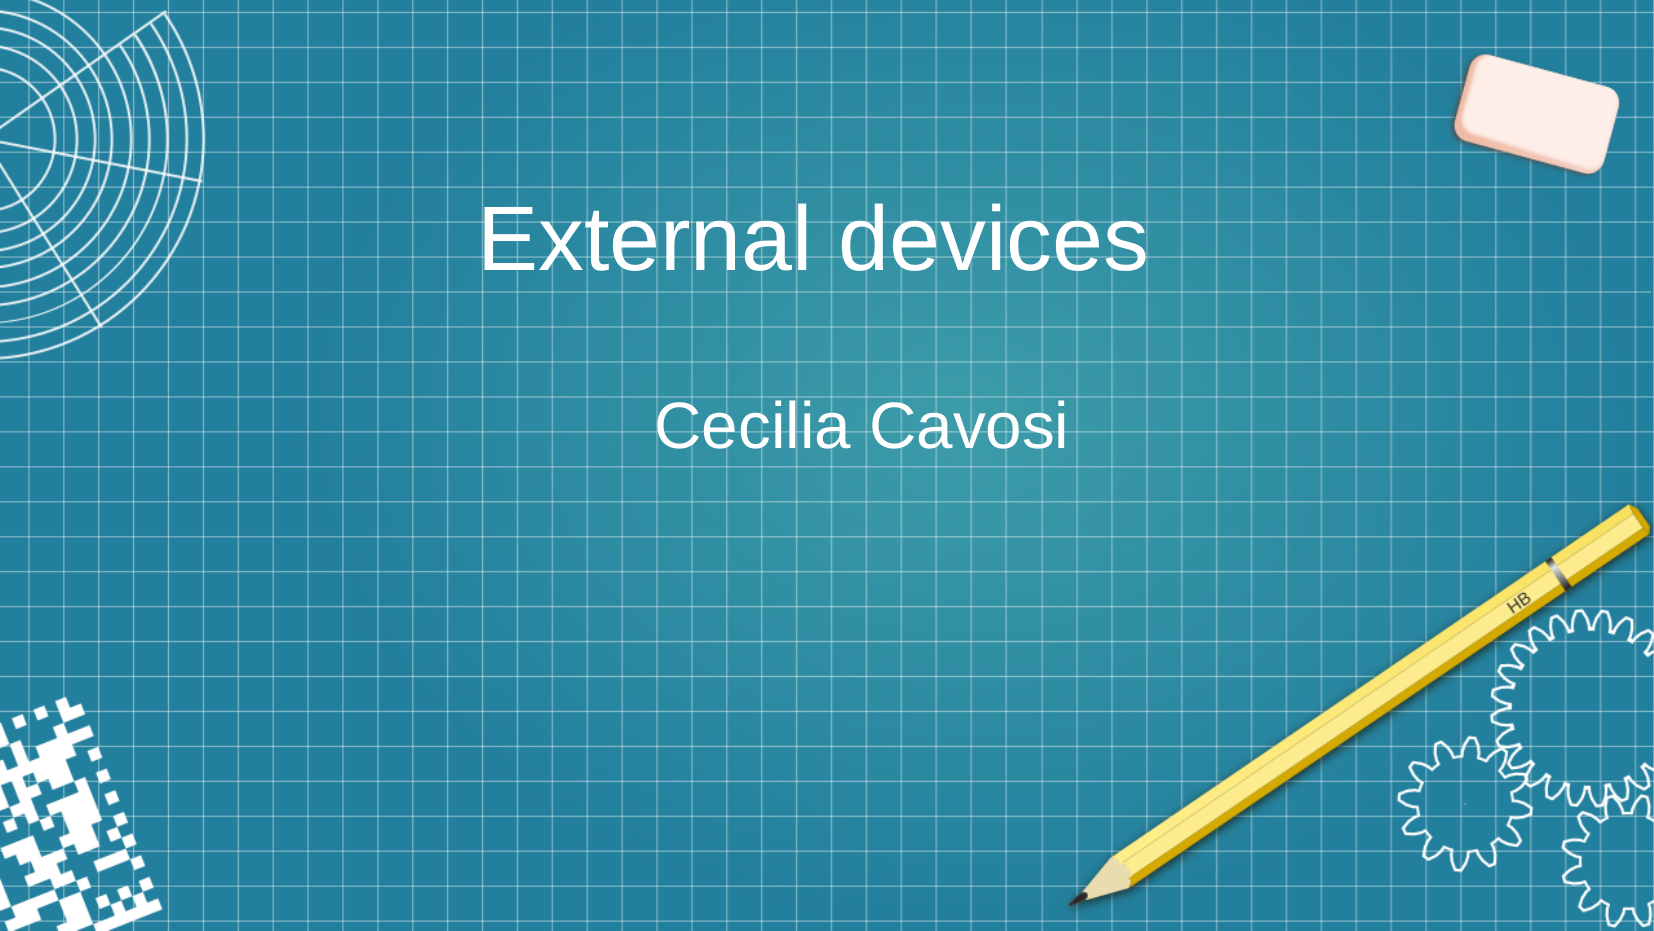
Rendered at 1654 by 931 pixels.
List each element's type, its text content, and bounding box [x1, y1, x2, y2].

title External devices [82, 132, 1571, 346]
picture [0, 0, 1654, 931]
list Cecilia Cavosi [82, 389, 1571, 842]
